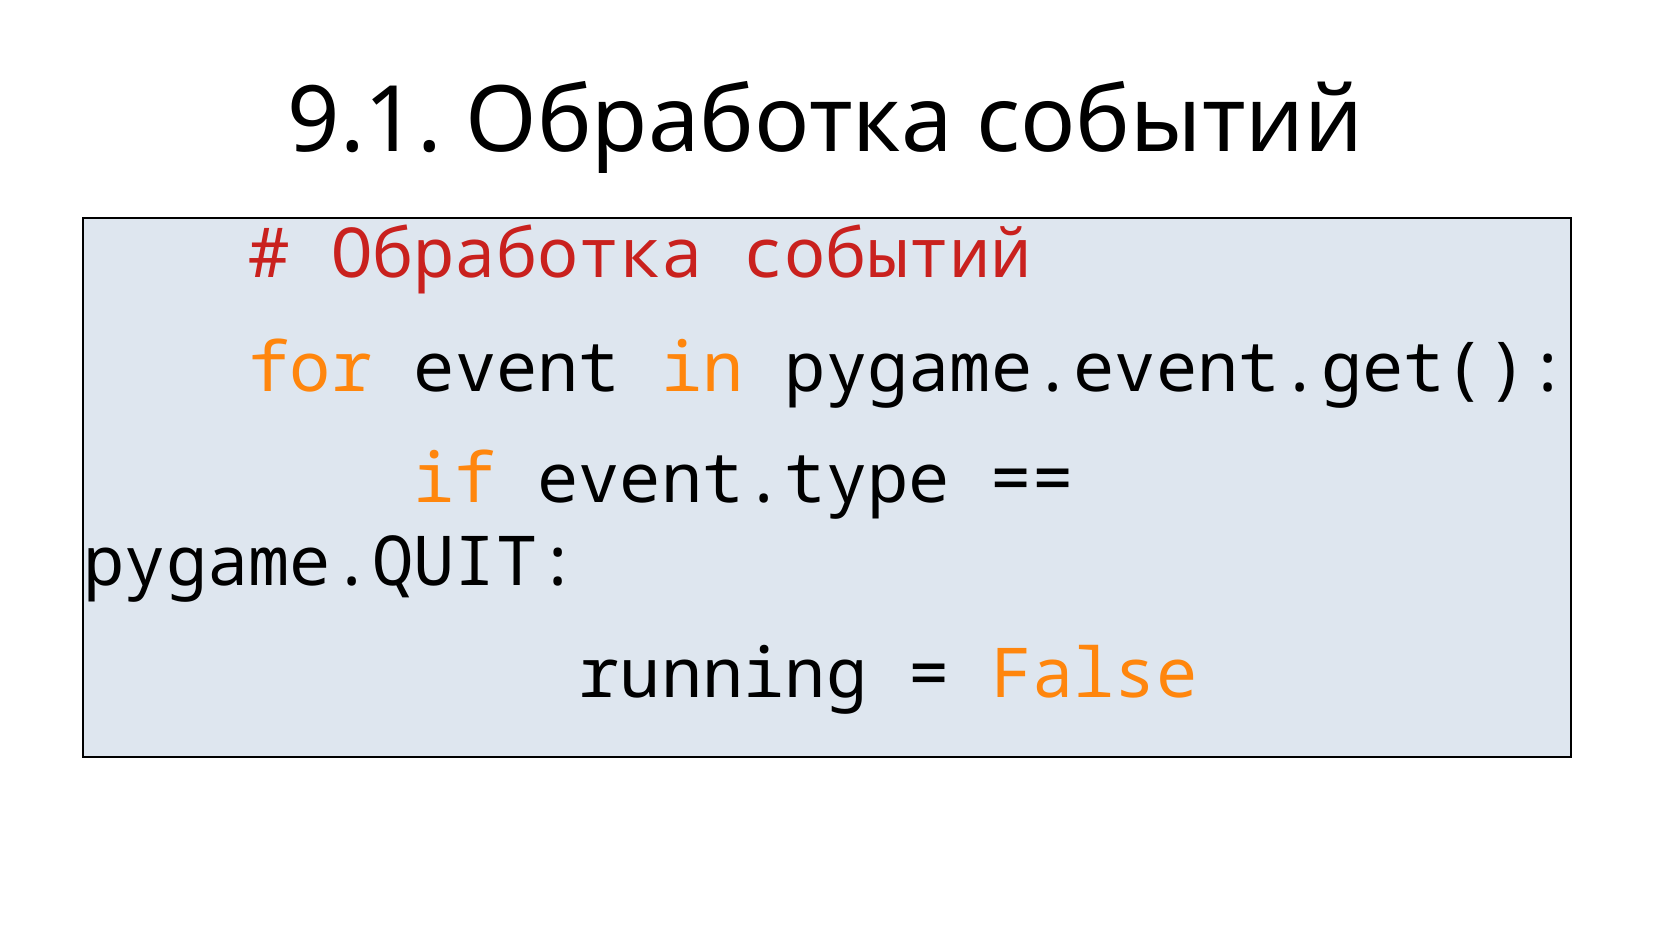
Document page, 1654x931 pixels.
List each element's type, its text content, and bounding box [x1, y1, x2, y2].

title 9.1. Обработка событий [82, 37, 1571, 193]
list # Обработка событий for event in pygame.event.get(): if event.type == pygame.QUIT: running = False [82, 217, 1571, 757]
